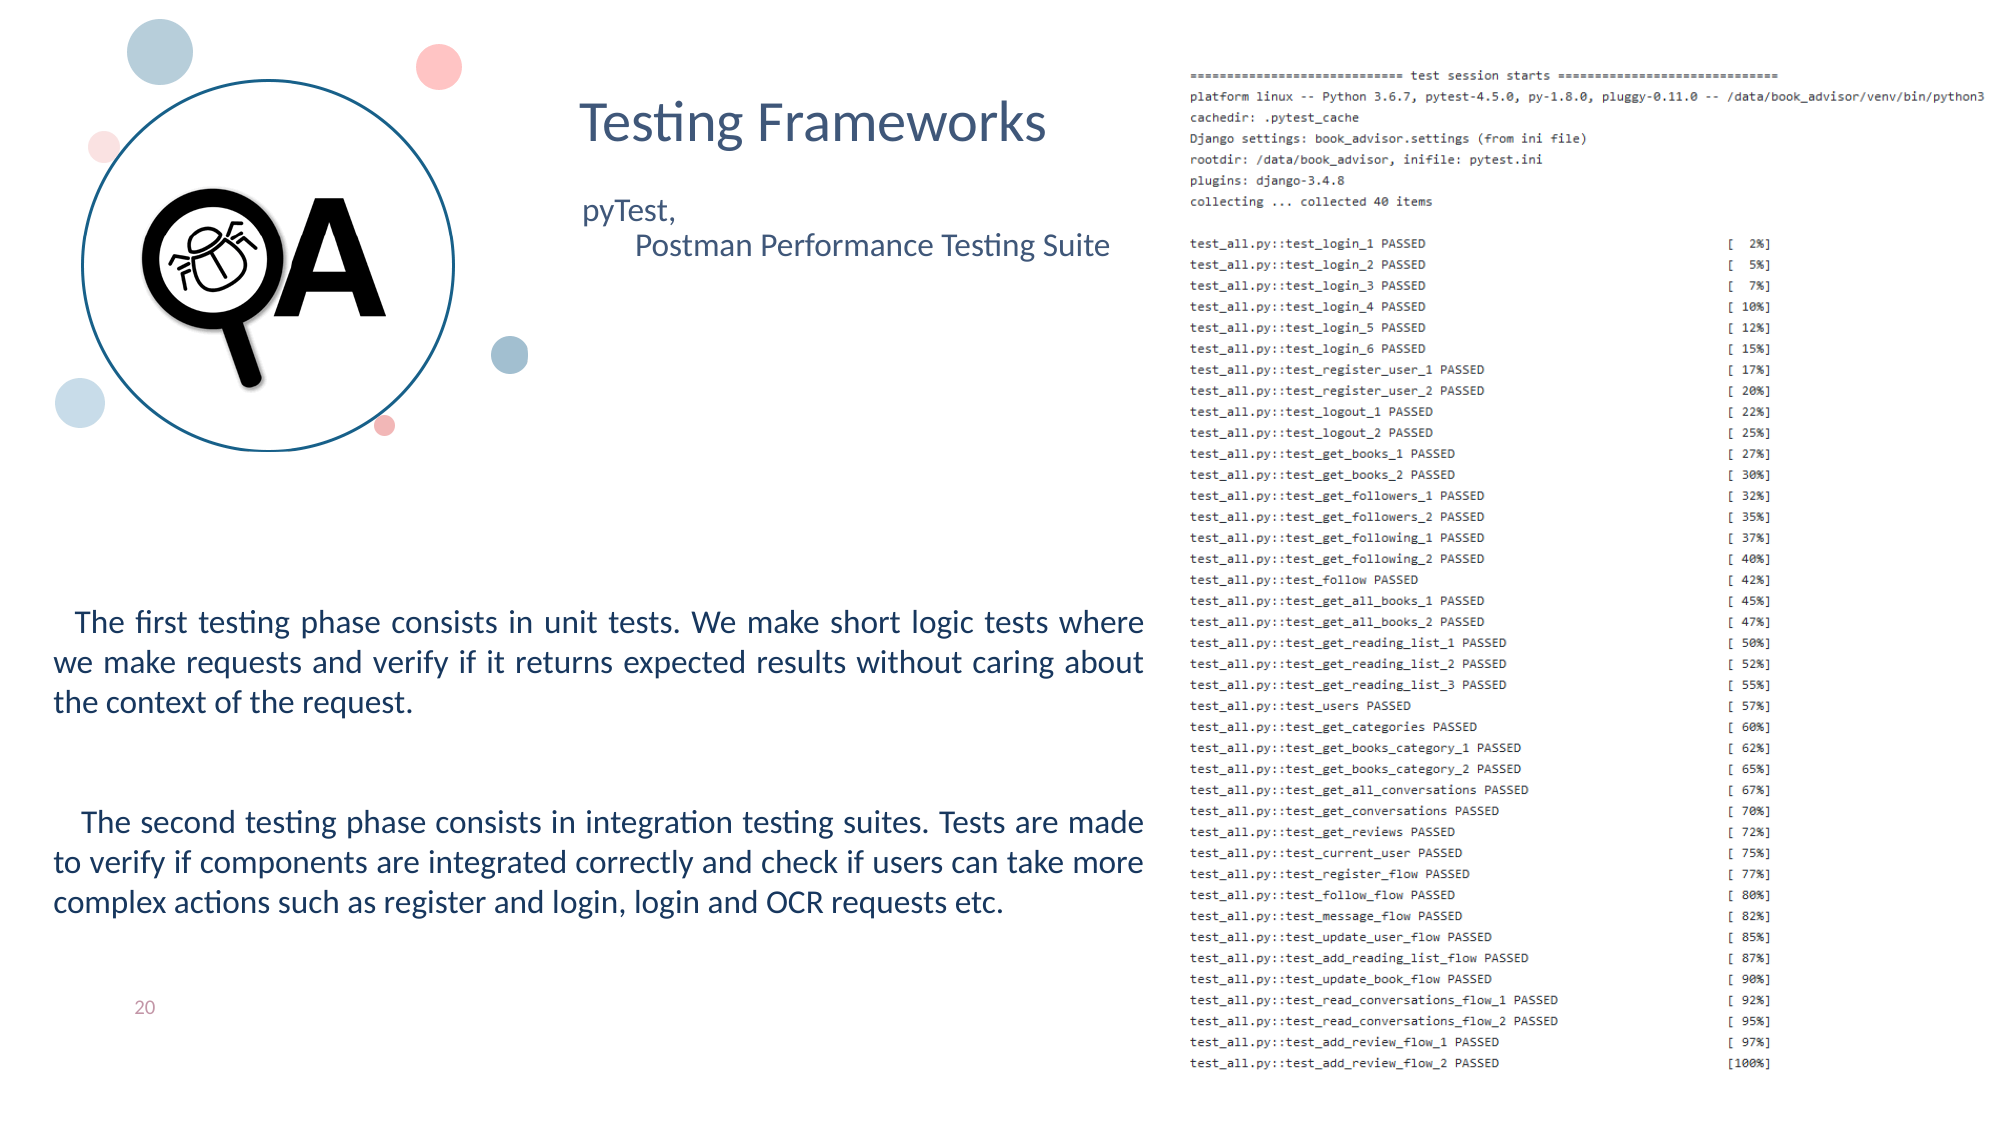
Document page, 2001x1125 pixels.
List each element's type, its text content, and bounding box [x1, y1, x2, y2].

title Testing Frameworks [555, 78, 1059, 167]
title pyTest, Postman Performance Testing Suite [558, 186, 1124, 270]
picture [55, 19, 528, 452]
slide_number <number> [105, 993, 170, 1033]
text_box The first testing phase consists in unit tests. We make short logic tests where we make requests and verify if it returns expected results without caring about the context of the request. The second testing phase consists in integration testing suites. Tests are made to verify if components are integrated correctly and check if users can take more complex actions such as register and login, login and OCR requests etc. [38, 513, 1161, 928]
picture [1189, 66, 1994, 1083]
